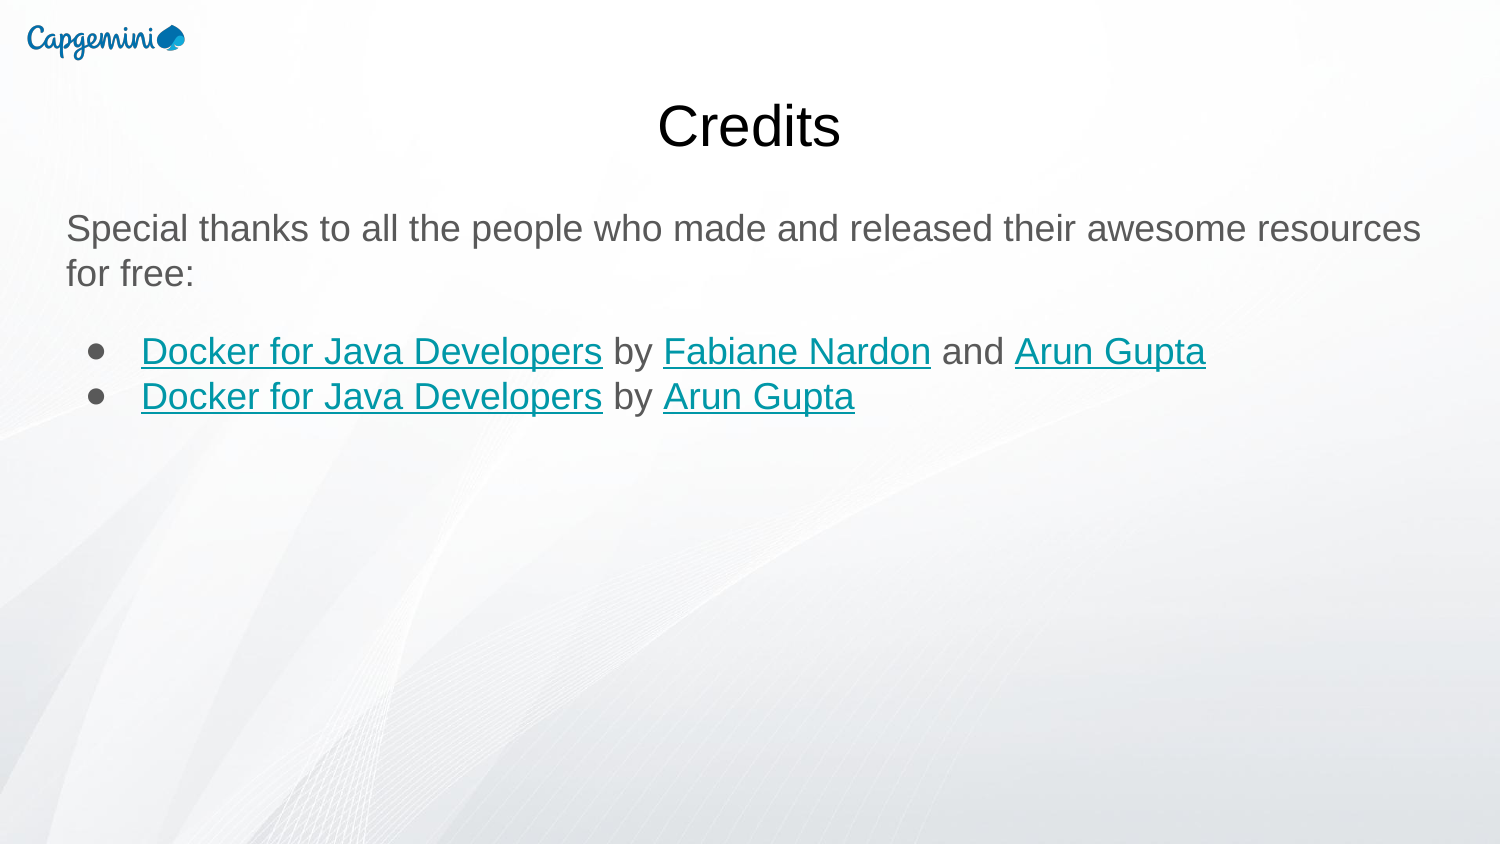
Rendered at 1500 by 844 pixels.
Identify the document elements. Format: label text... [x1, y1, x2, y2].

picture [0, 0, 1500, 844]
list Special thanks to all the people who made and released their awesome resources for free: Docker for Java Developers by Fabiane Nardon and Arun Gupta Docker for Java Developers by Arun Gupta [51, 189, 1449, 750]
title Credits [51, 72, 1449, 167]
